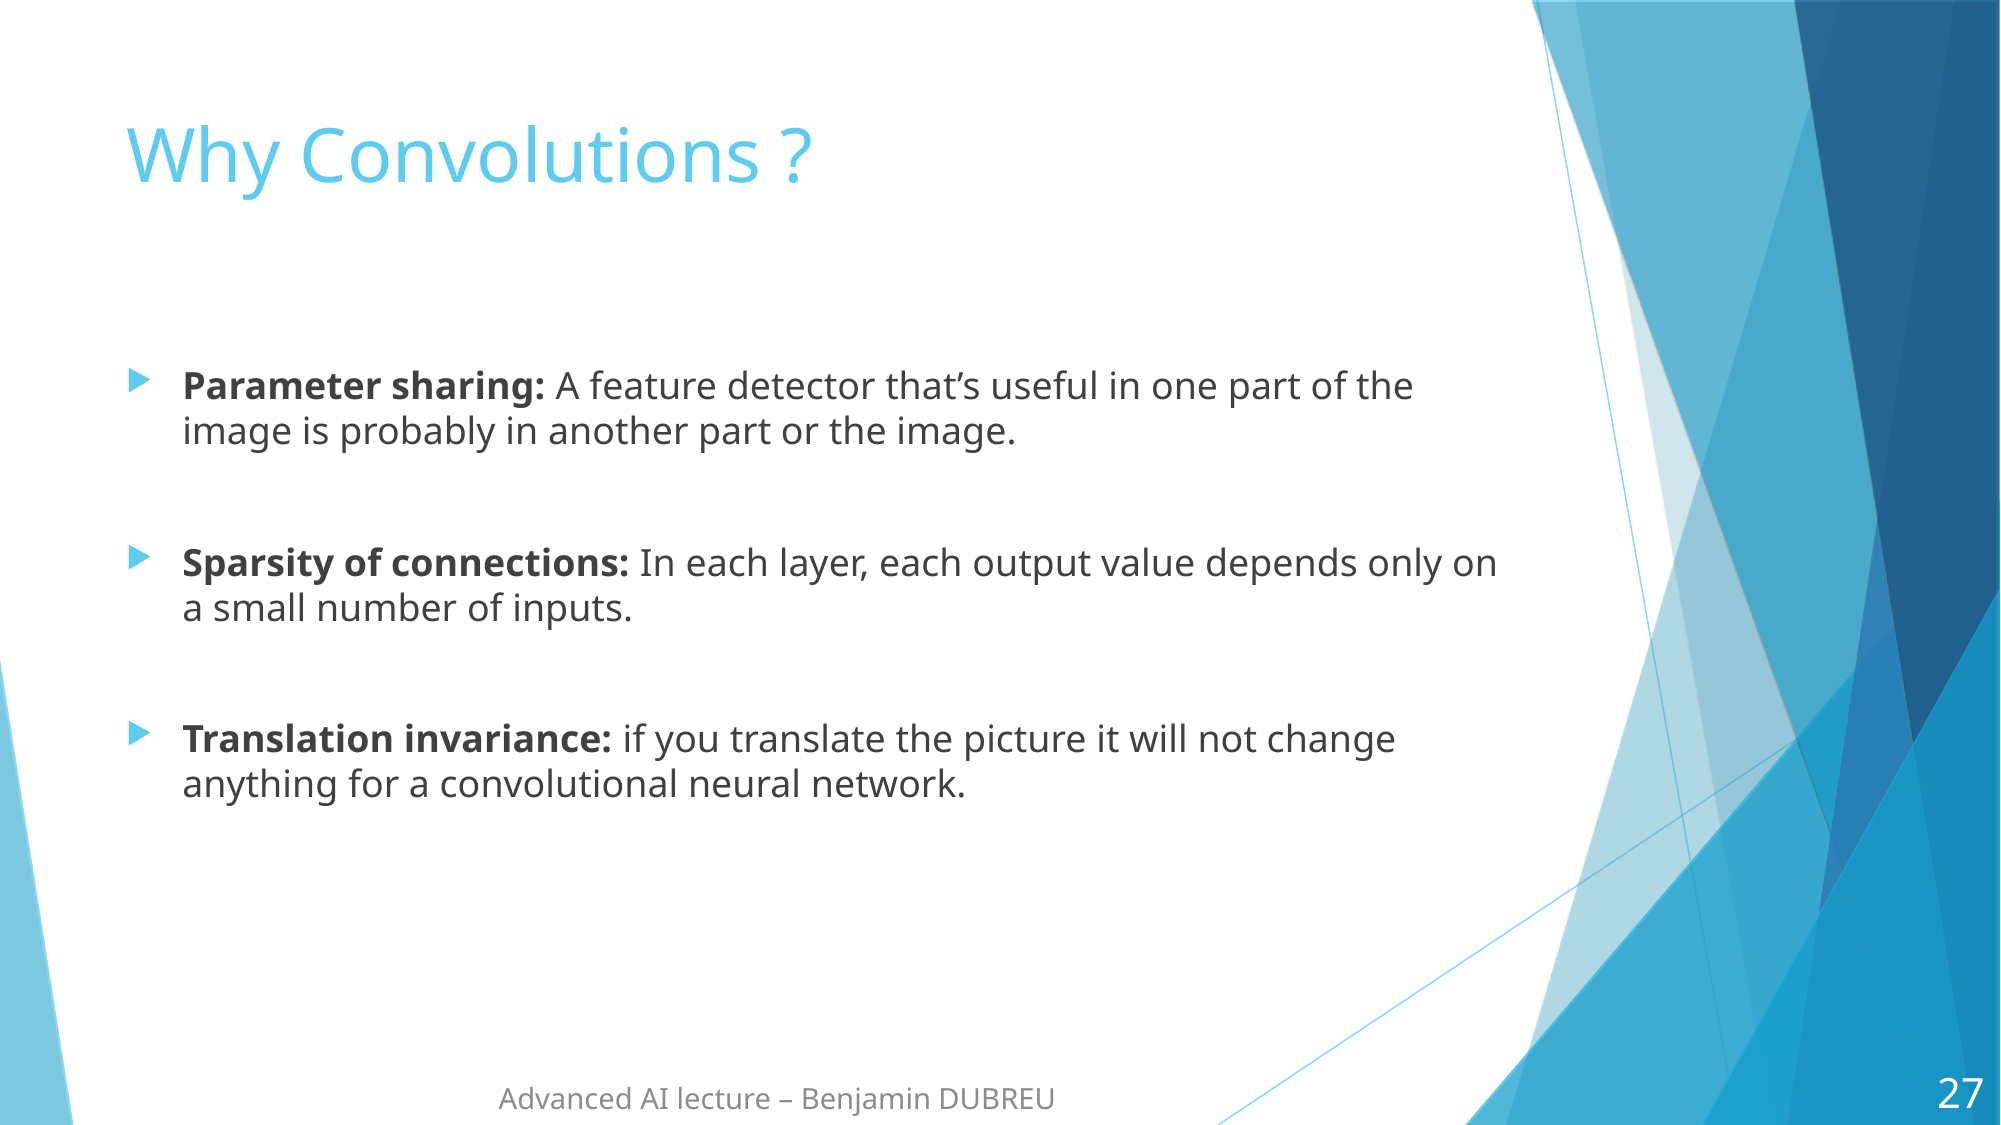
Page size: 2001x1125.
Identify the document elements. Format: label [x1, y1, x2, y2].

list [111, 354, 1522, 992]
slide_number [1887, 1065, 2000, 1125]
title [111, 99, 1522, 317]
footer [483, 1067, 1517, 1125]
